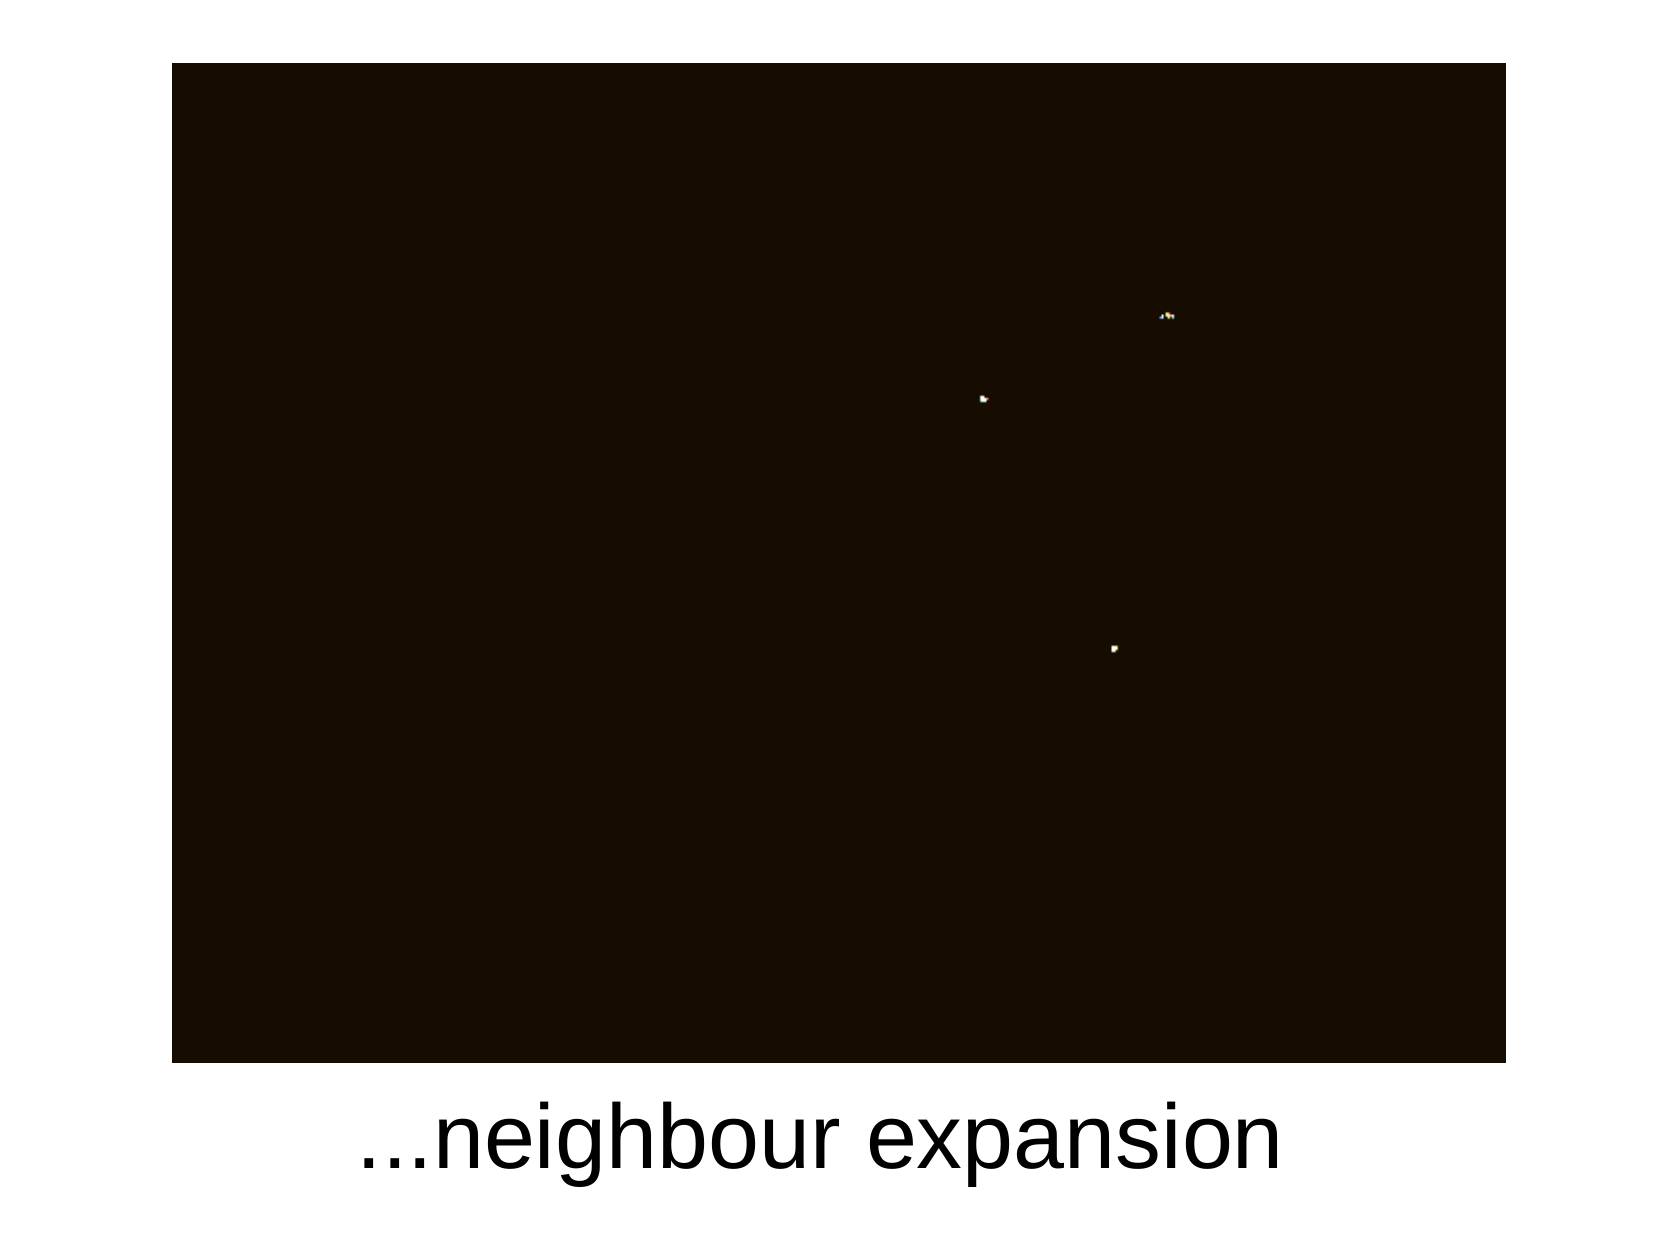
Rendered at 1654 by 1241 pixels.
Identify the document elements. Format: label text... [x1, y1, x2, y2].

picture [172, 63, 1506, 1063]
title ...neighbour expansion [17, 1062, 1625, 1211]
